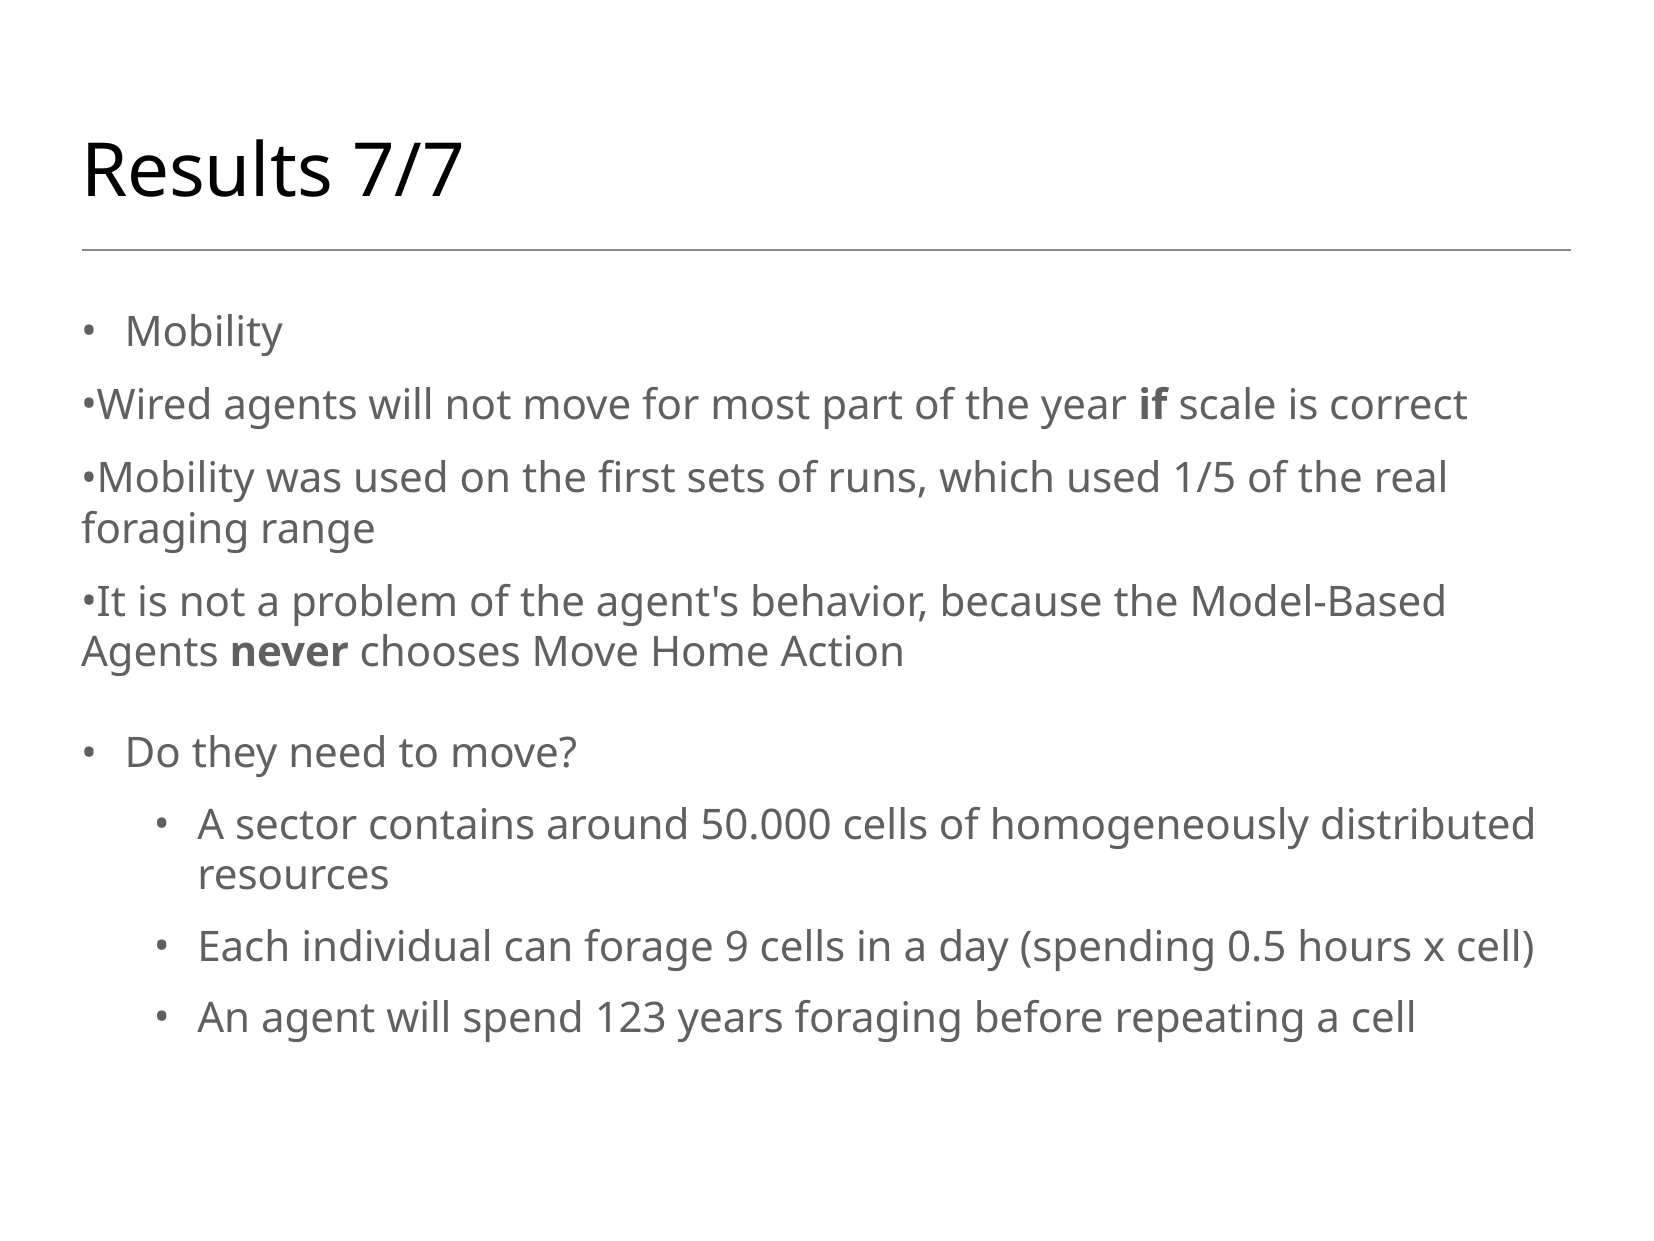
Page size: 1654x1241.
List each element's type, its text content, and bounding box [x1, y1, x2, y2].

title Results 7/7 [72, 41, 1582, 220]
list Mobility Wired agents will not move for most part of the year if scale is correct Mobility was used on the first sets of runs, which used 1/5 of the real foraging range It is not a problem of the agent's behavior, because the Model-Based Agents never chooses Move Home Action Do they need to move? A sector contains around 50.000 cells of homogeneously distributed resources Each individual can forage 9 cells in a day (spending 0.5 hours x cell) An agent will spend 123 years foraging before repeating a cell [72, 295, 1582, 1151]
